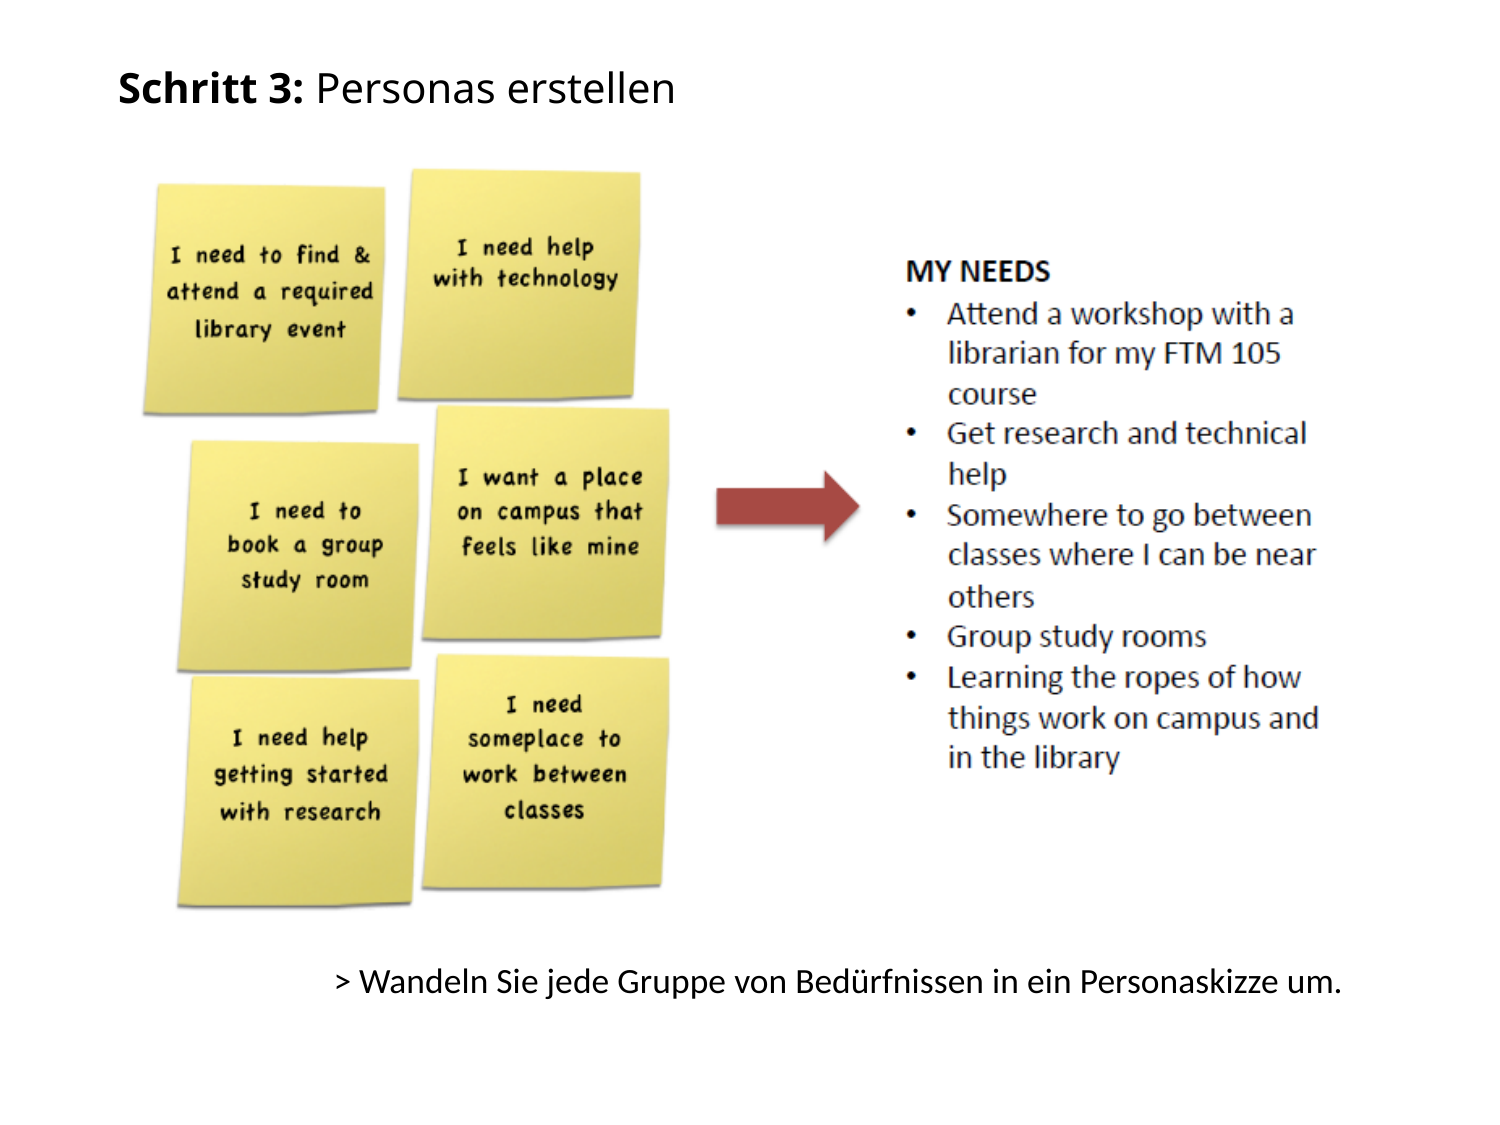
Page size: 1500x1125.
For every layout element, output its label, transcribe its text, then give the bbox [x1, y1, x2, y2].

title Schritt 3: Personas erstellen [103, 59, 1397, 122]
list > Wandeln Sie jede Gruppe von Bedürfnissen in ein Personaskizze um. [318, 955, 1397, 1014]
picture [103, 156, 1402, 936]
